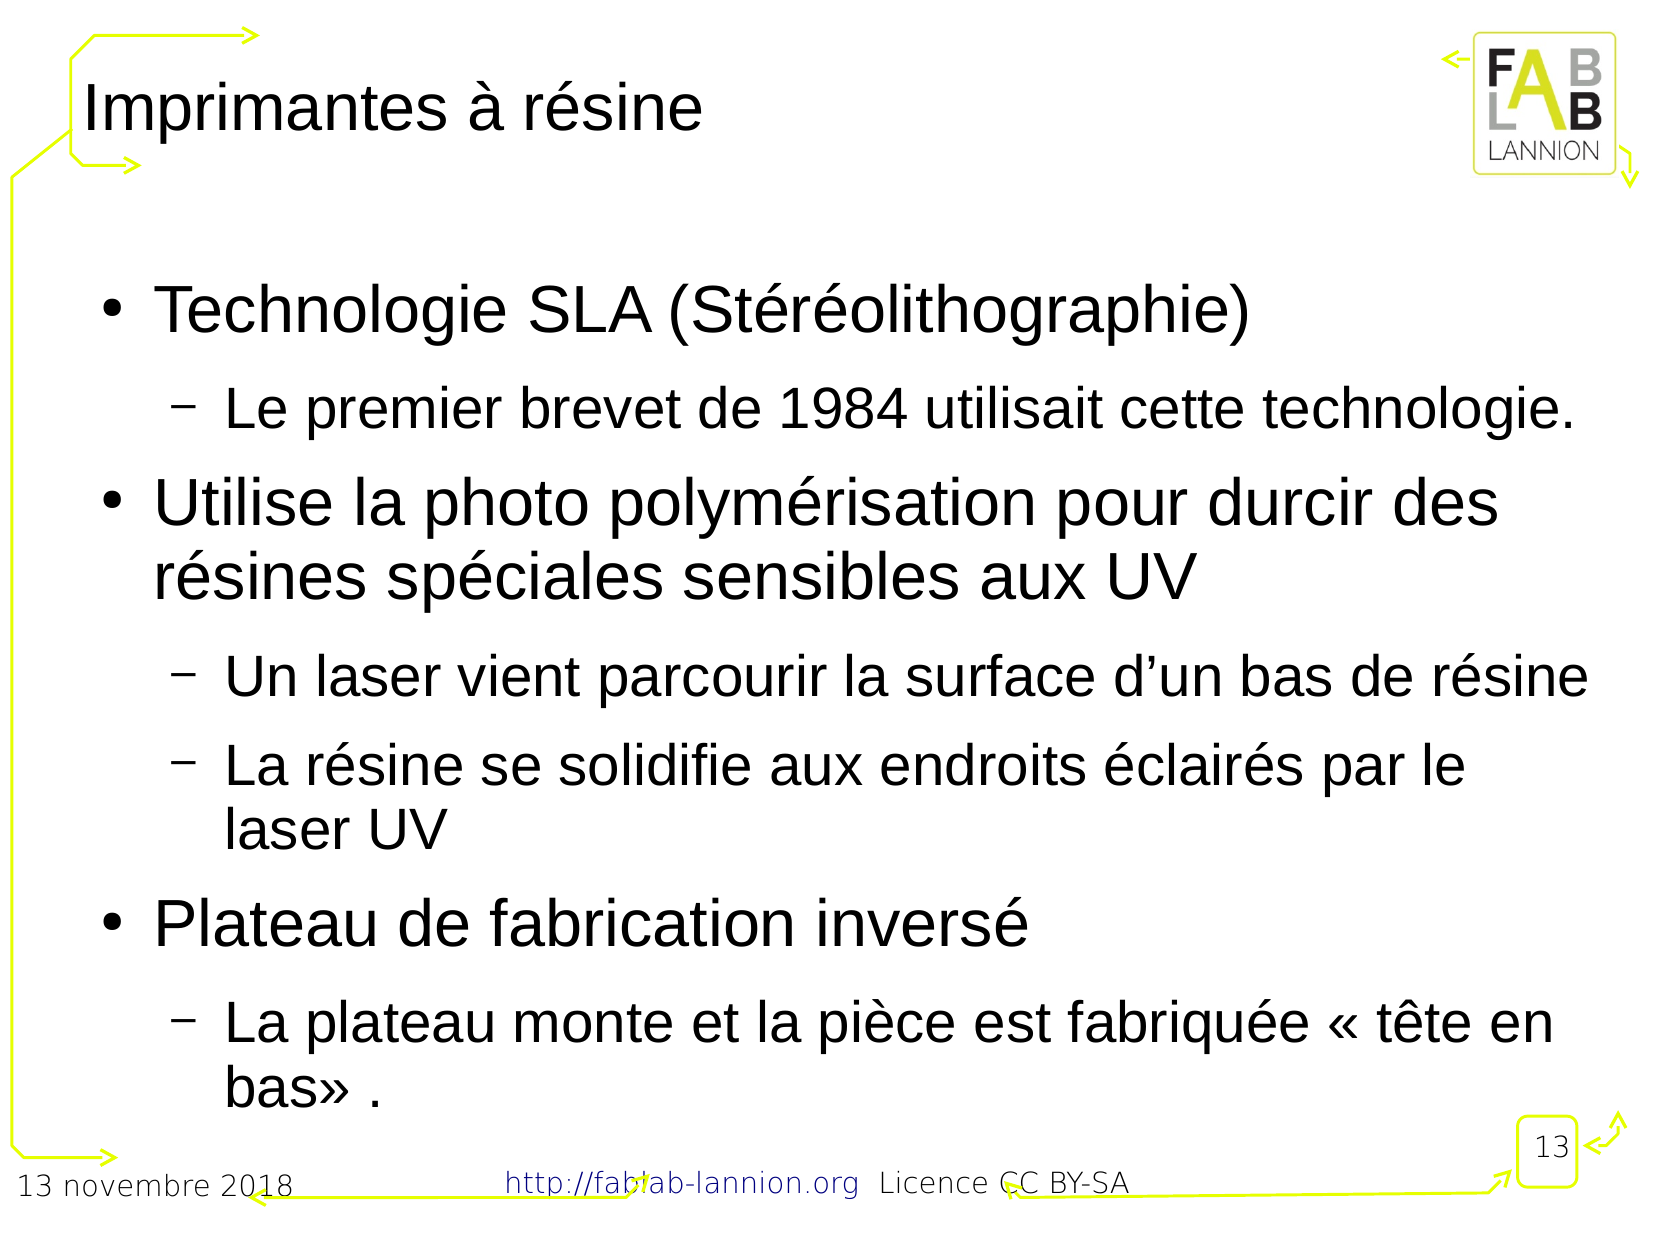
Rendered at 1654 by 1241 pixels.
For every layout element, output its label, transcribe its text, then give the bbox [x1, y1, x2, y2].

title Imprimantes à résine [82, 49, 1441, 166]
picture [1470, 29, 1619, 178]
list Technologie SLA (Stéréolithographie) Le premier brevet de 1984 utilisait cette technologie. Utilise la photo polymérisation pour durcir des résines spéciales sensibles aux UV Un laser vient parcourir la surface d’un bas de résine La résine se solidifie aux endroits éclairés par le laser UV Plateau de fabrication inversé La plateau monte et la pièce est fabriquée « tête en bas» . [82, 271, 1595, 1134]
